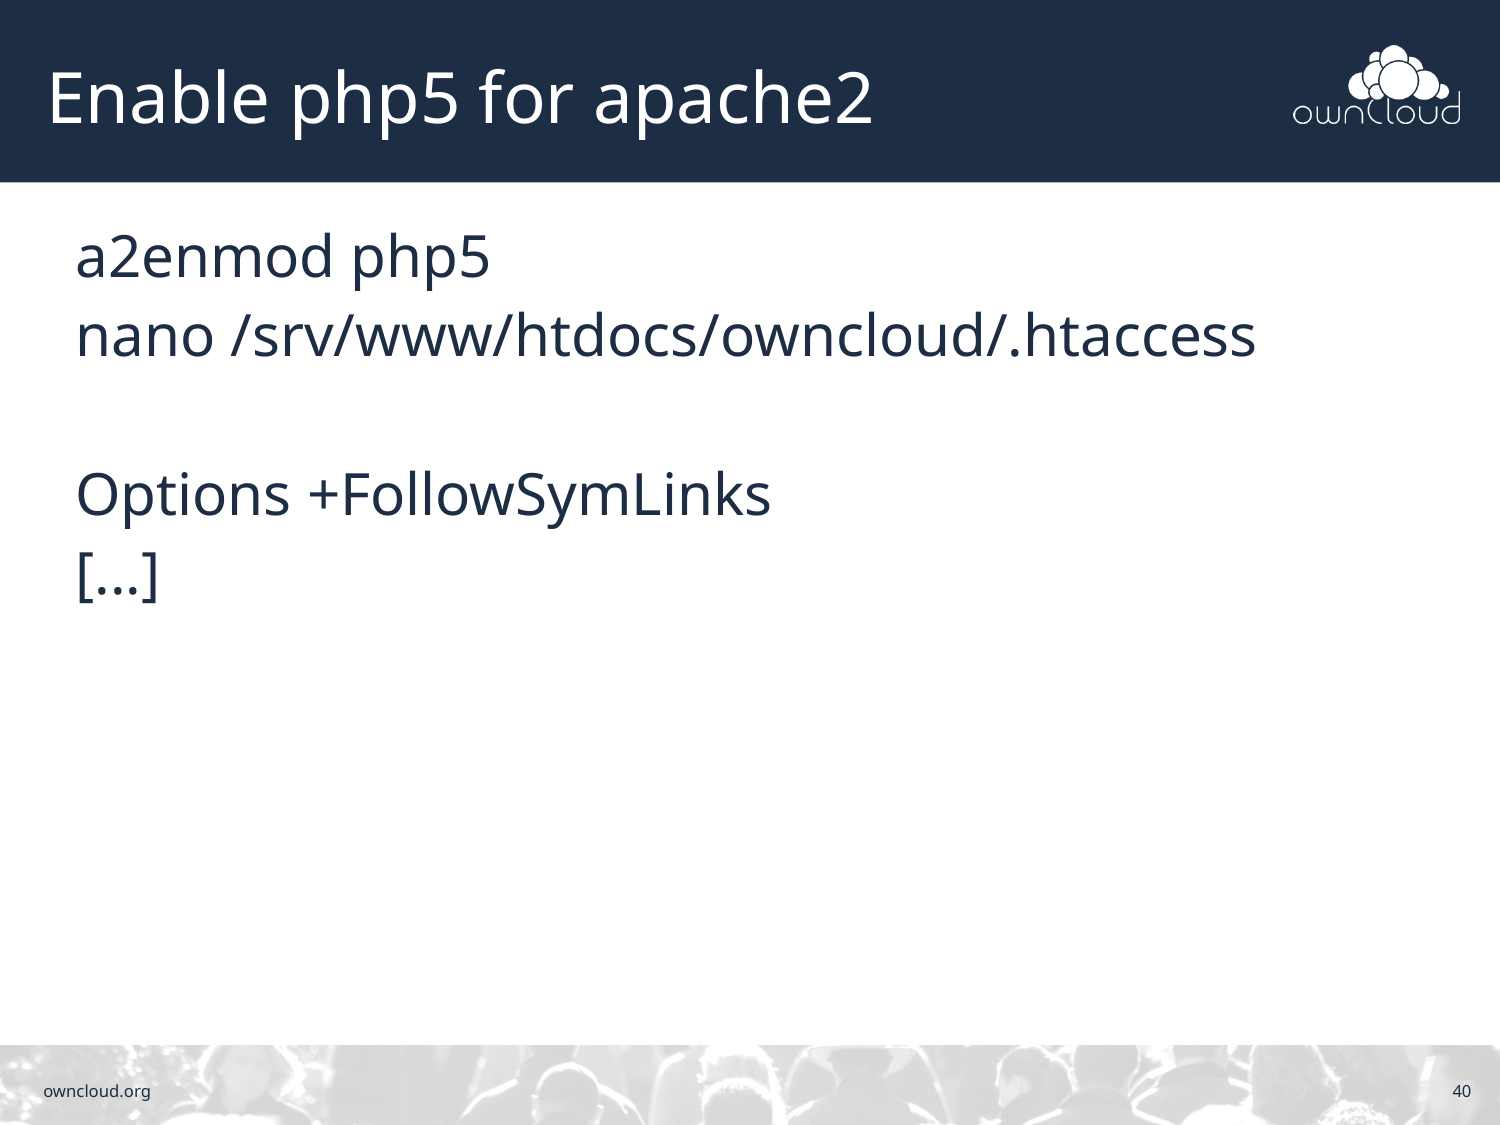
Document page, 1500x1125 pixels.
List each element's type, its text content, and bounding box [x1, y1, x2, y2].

list a2enmod php5 nano /srv/www/htdocs/owncloud/.htaccess Options +FollowSymLinks [...] [46, 214, 1465, 1026]
picture [0, 1045, 1500, 1125]
title Enable php5 for apache2 [46, 5, 1258, 187]
picture [1293, 45, 1460, 124]
